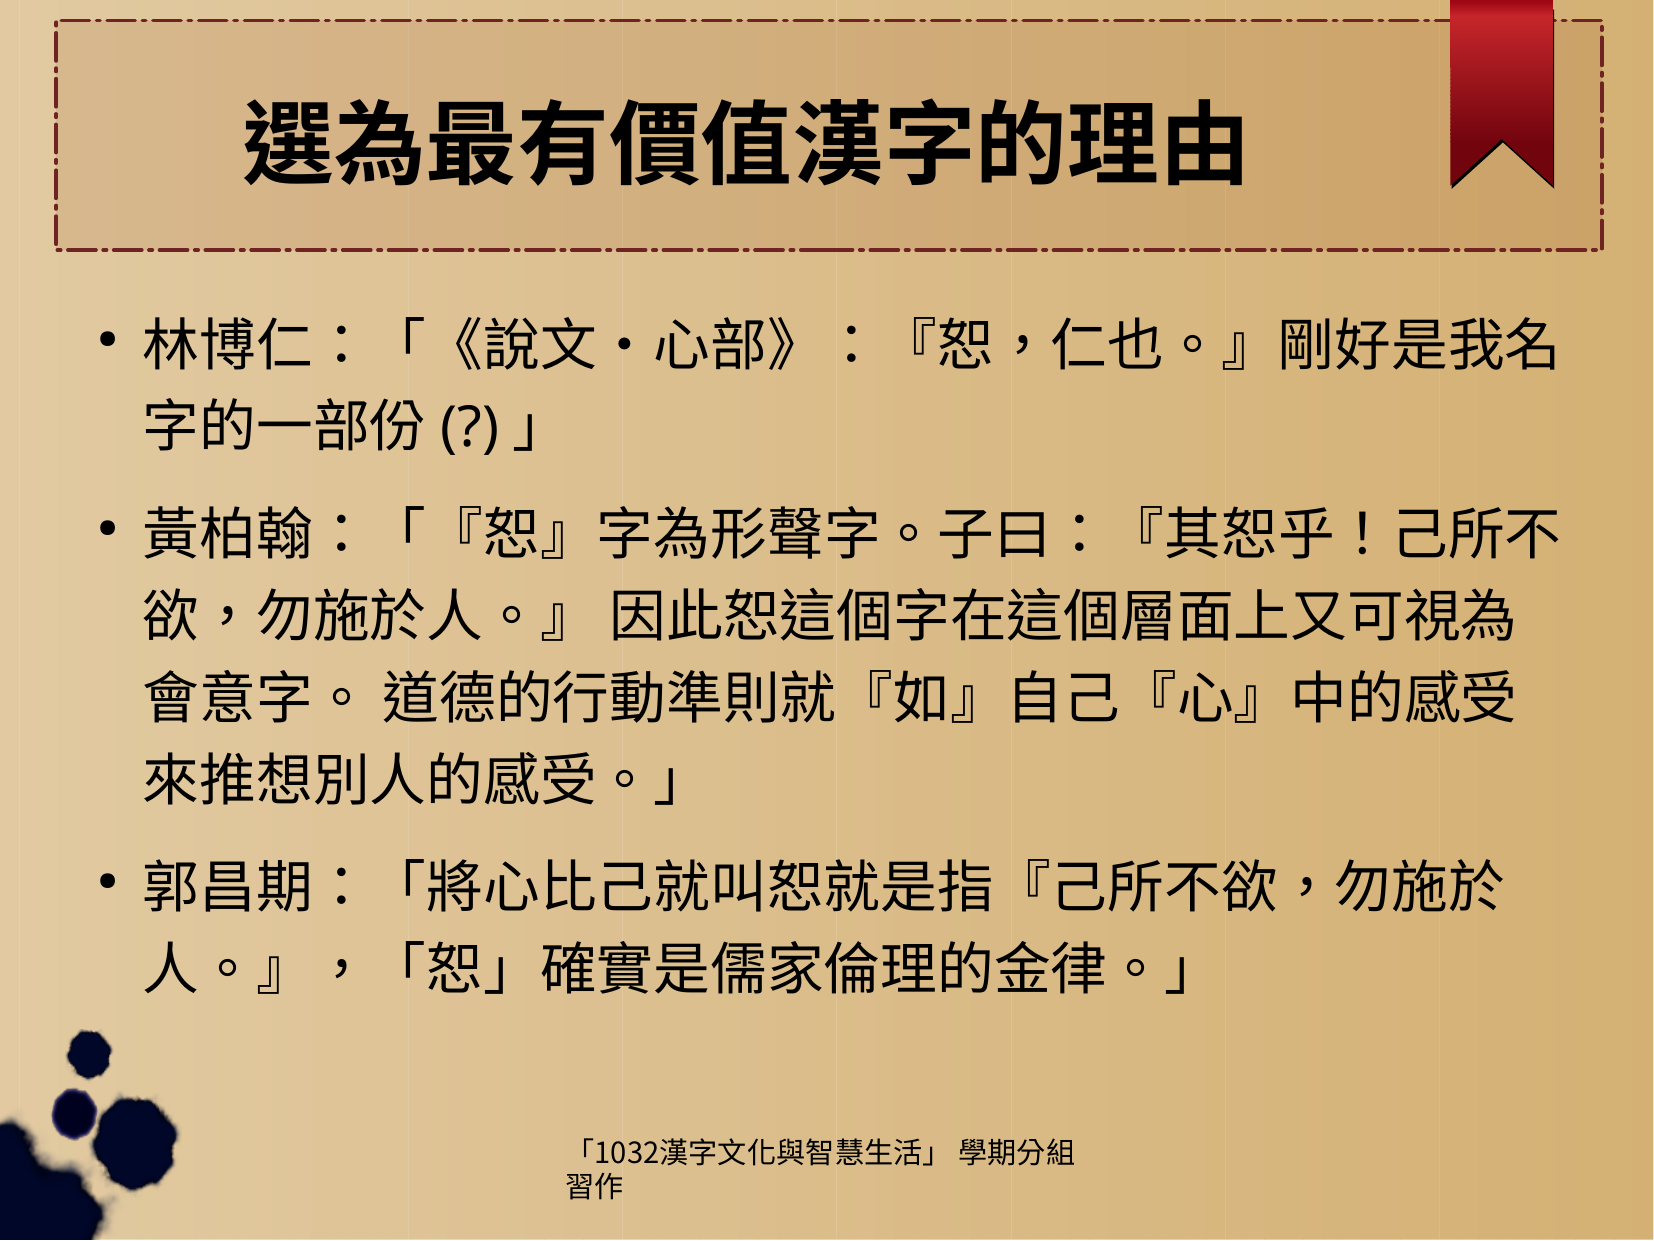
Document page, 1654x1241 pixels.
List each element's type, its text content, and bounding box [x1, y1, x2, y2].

title 選為最有價值漢字的理由 [82, 47, 1412, 229]
list 林博仁：「《說文•心部》：『恕，仁也。』剛好是我名字的一部份(?)」 黃柏翰：「『恕』字為形聲字。子曰：『其恕乎！己所不欲，勿施於人。』 因此恕這個字在這個層面上又可視為會意字。 道德的行動準則就『如』自己『心』中的感受來推想別人的感受。」 郭昌期：「將心比己就叫恕就是指『己所不欲，勿施於人。』，「恕」確實是儒家倫理的金律。」 [82, 299, 1571, 1019]
